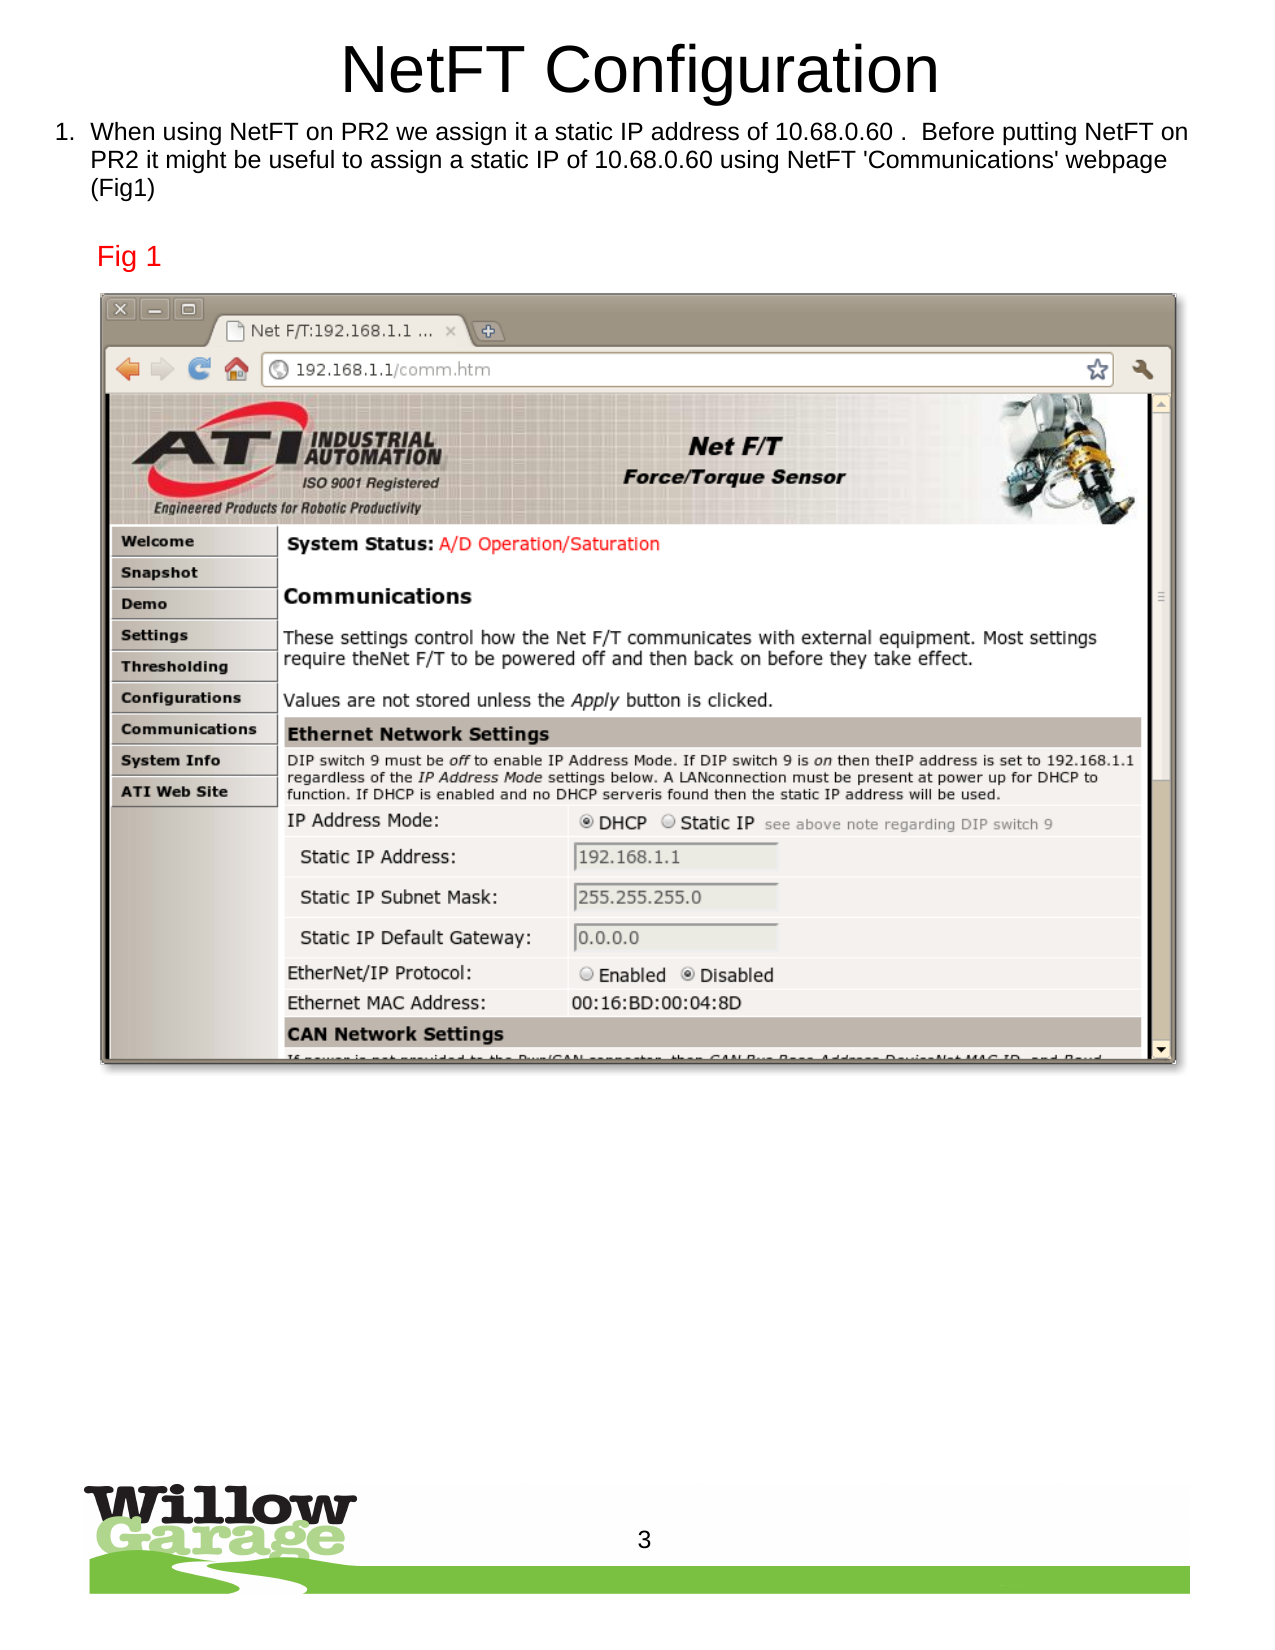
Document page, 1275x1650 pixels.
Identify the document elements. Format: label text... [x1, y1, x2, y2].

text_box Fig 1 [82, 232, 192, 281]
picture [94, 575, 1188, 1076]
list When using NetFT on PR2 we assign it a static IP address of 10.68.0.60 . Before putting NetFT on PR2 it might be useful to assign a static IP of 10.68.0.60 using NetFT 'Communications' webpage (Fig1) [54, 117, 1223, 575]
title NetFT Configuration [84, 18, 1190, 117]
picture [84, 1484, 1190, 1594]
